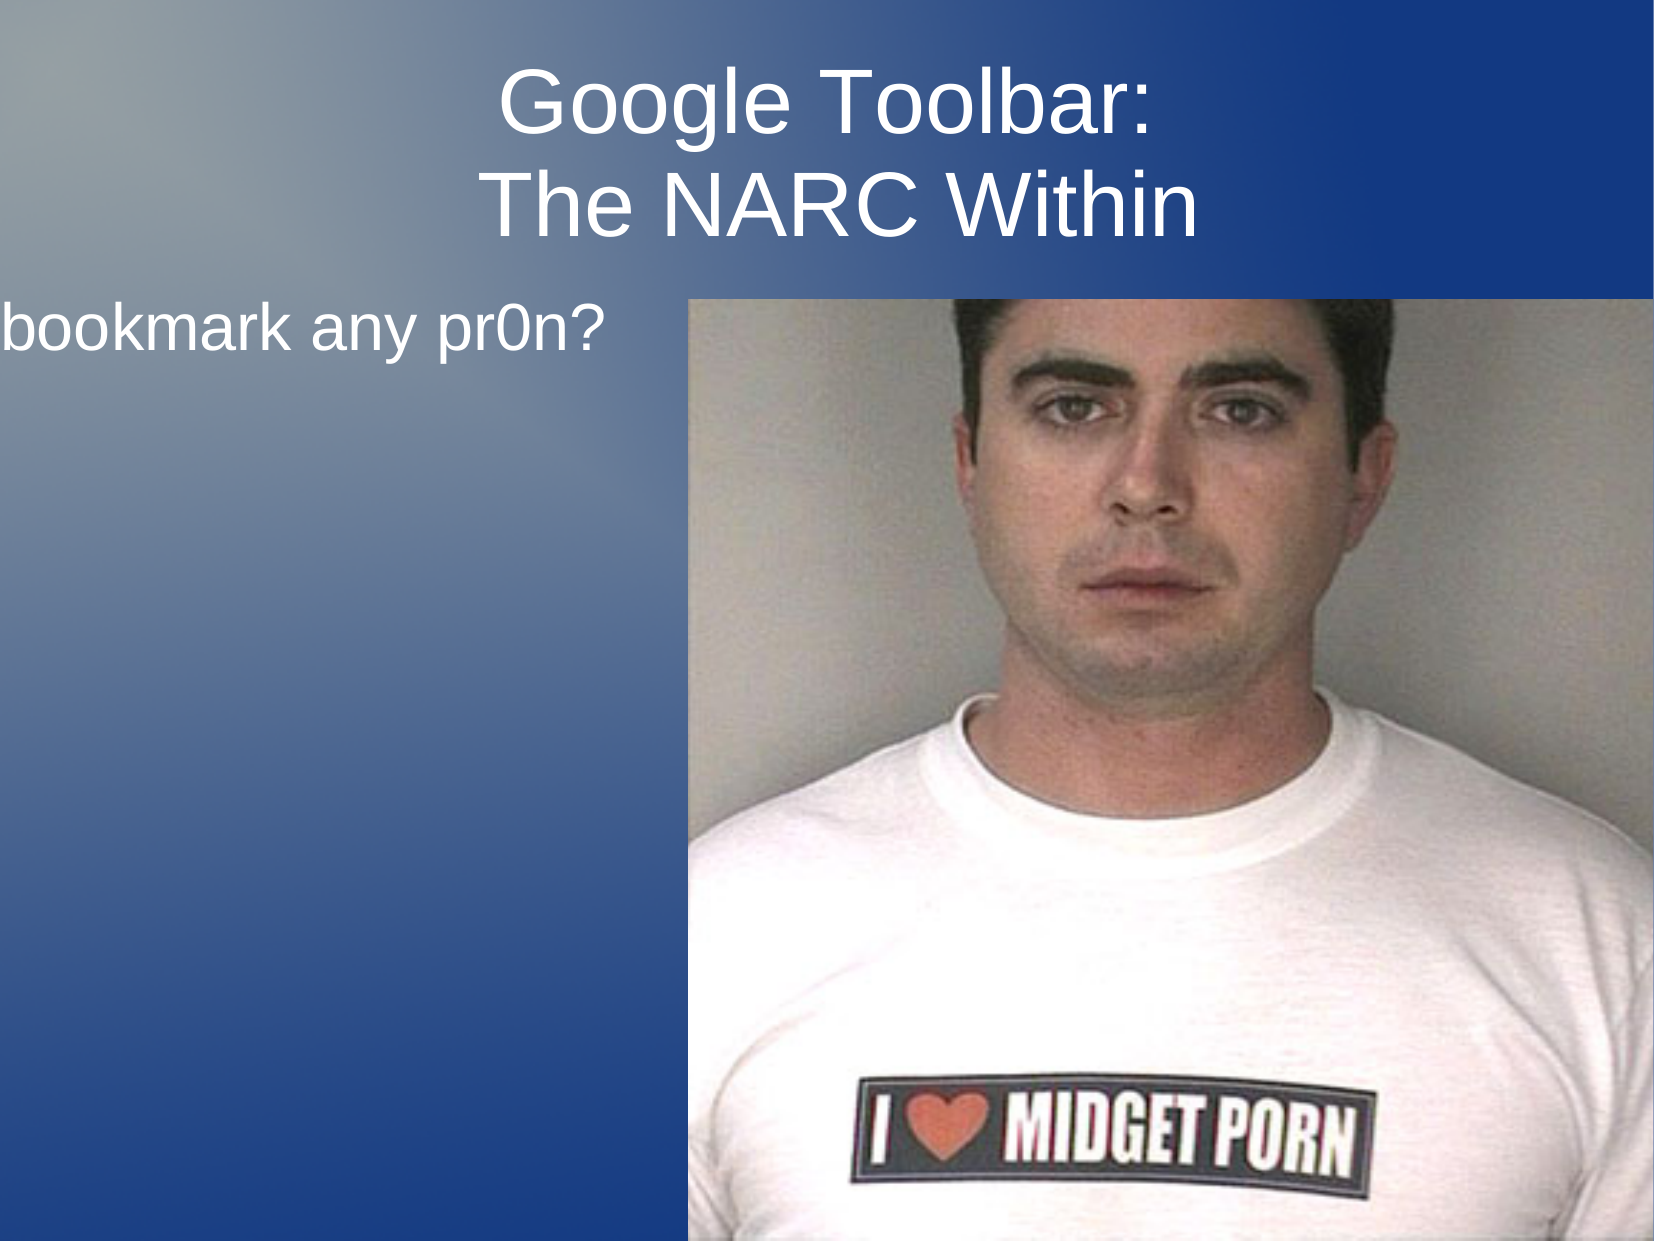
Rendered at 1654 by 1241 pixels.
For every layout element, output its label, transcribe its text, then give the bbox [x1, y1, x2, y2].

list bookmark any pr0n? [0, 290, 727, 1109]
picture [0, 0, 1654, 1241]
title Google Toolbar: The NARC Within [82, 50, 1571, 256]
